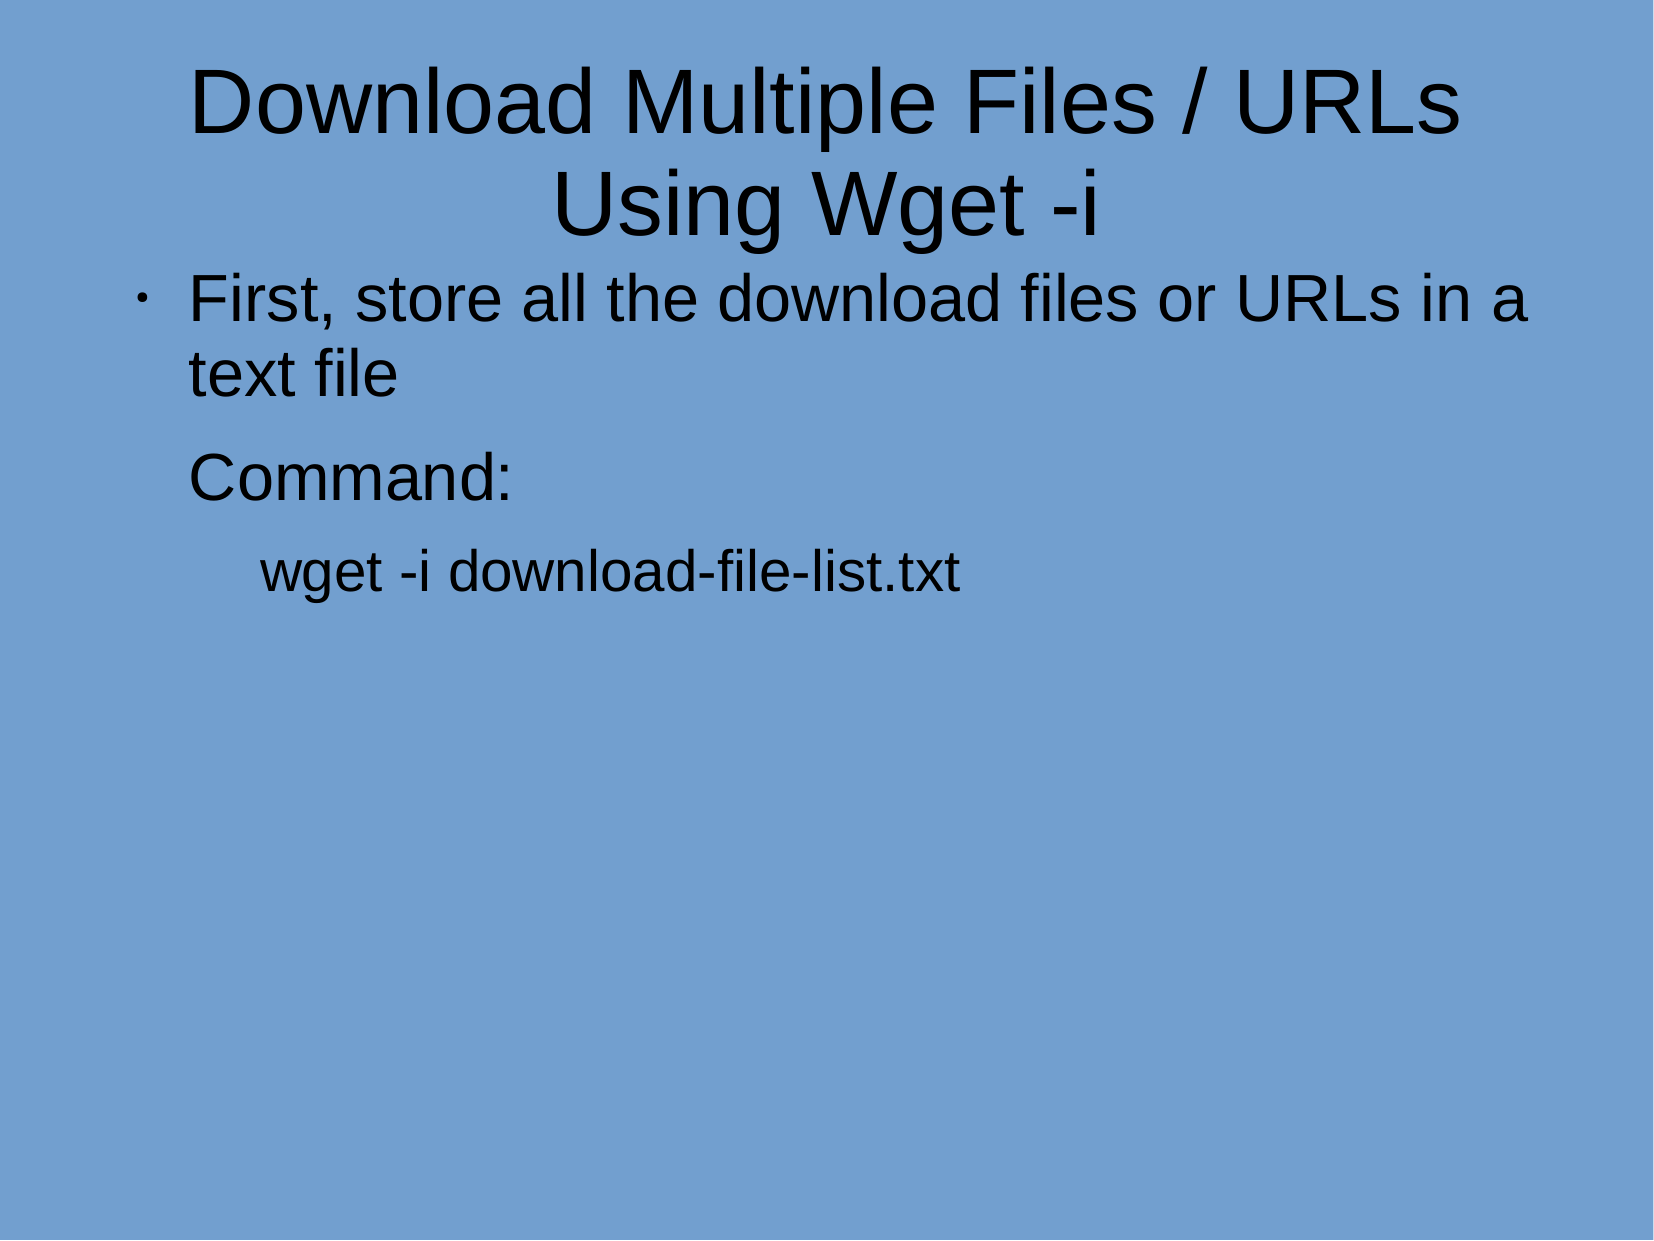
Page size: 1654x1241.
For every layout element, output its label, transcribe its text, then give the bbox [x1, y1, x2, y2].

list First, store all the download files or URLs in a text file Command: wget -i download-file-list.txt [118, 261, 1607, 686]
title Download Multiple Files / URLs Using Wget -i [82, 49, 1571, 257]
